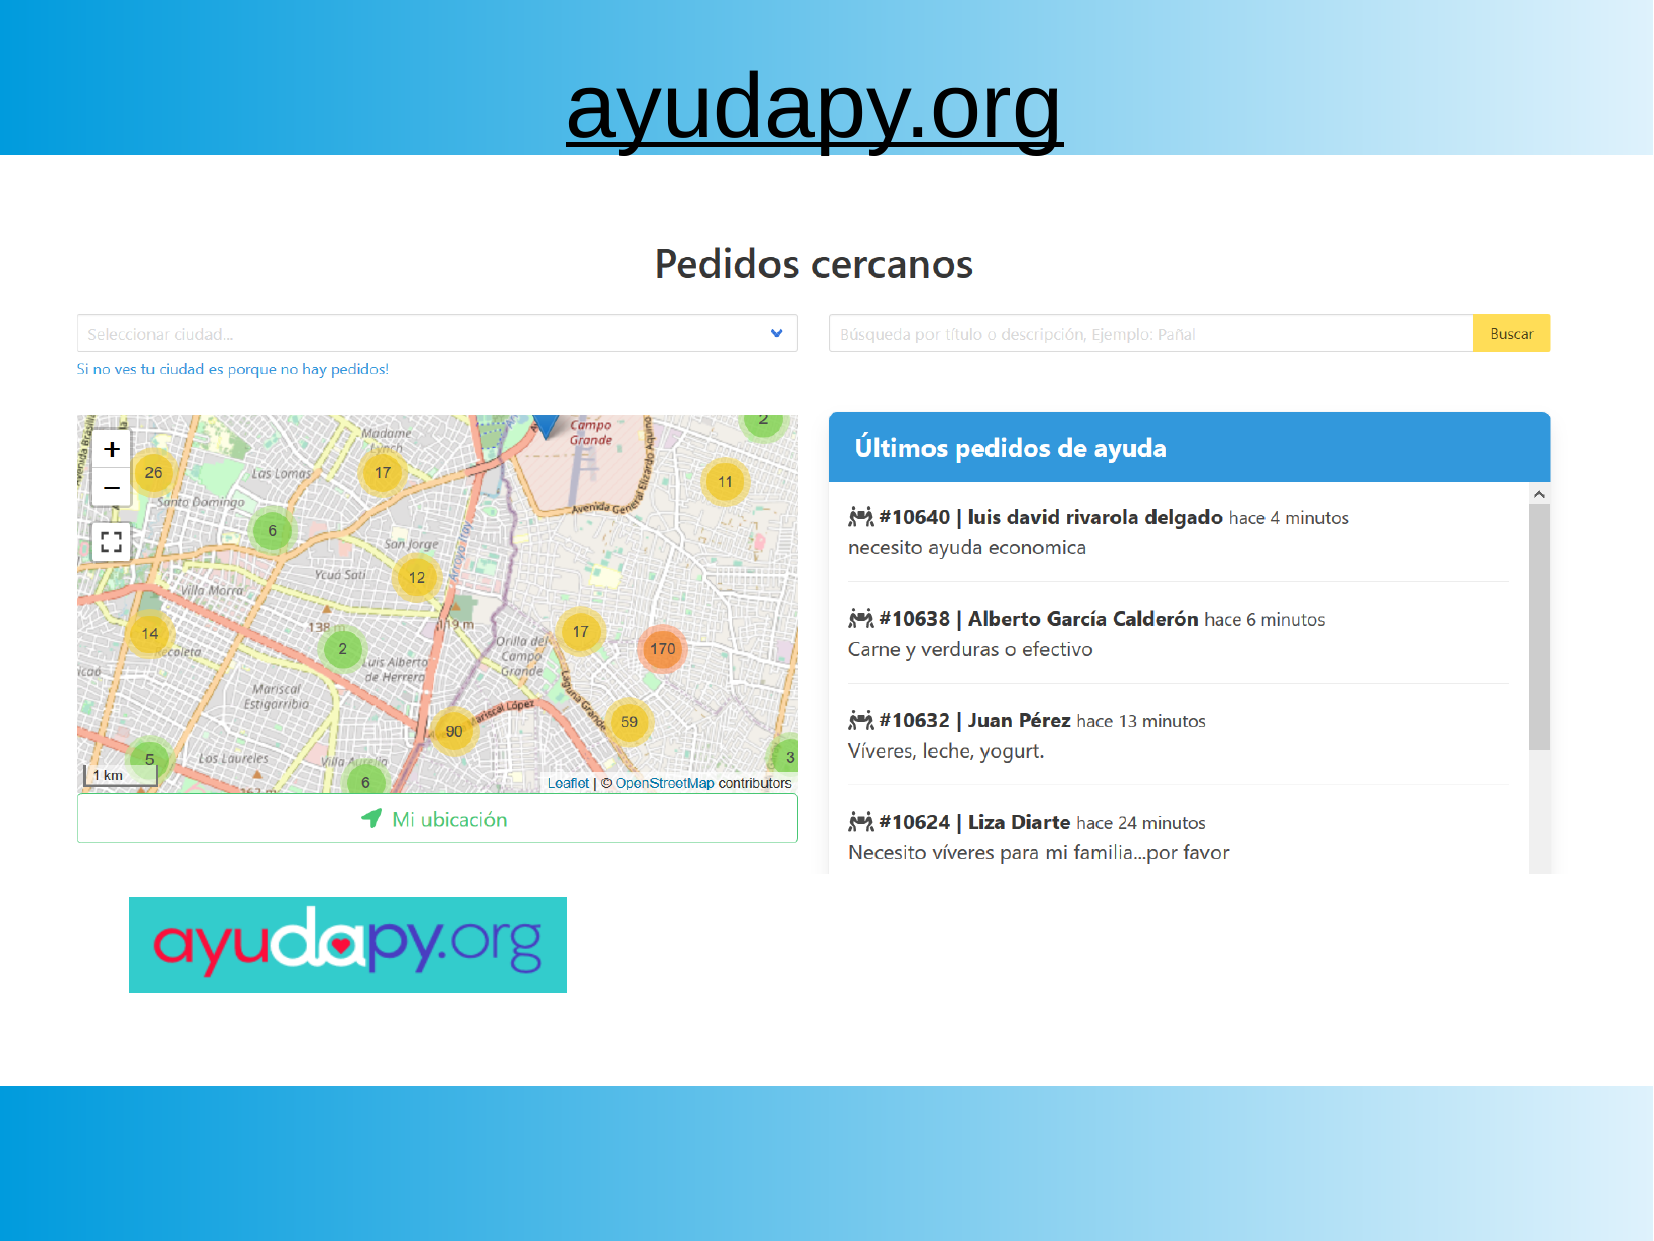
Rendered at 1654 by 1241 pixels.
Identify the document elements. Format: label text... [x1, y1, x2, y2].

picture [67, 216, 1571, 875]
picture [129, 897, 567, 993]
title ayudapy.org [70, 0, 1559, 208]
